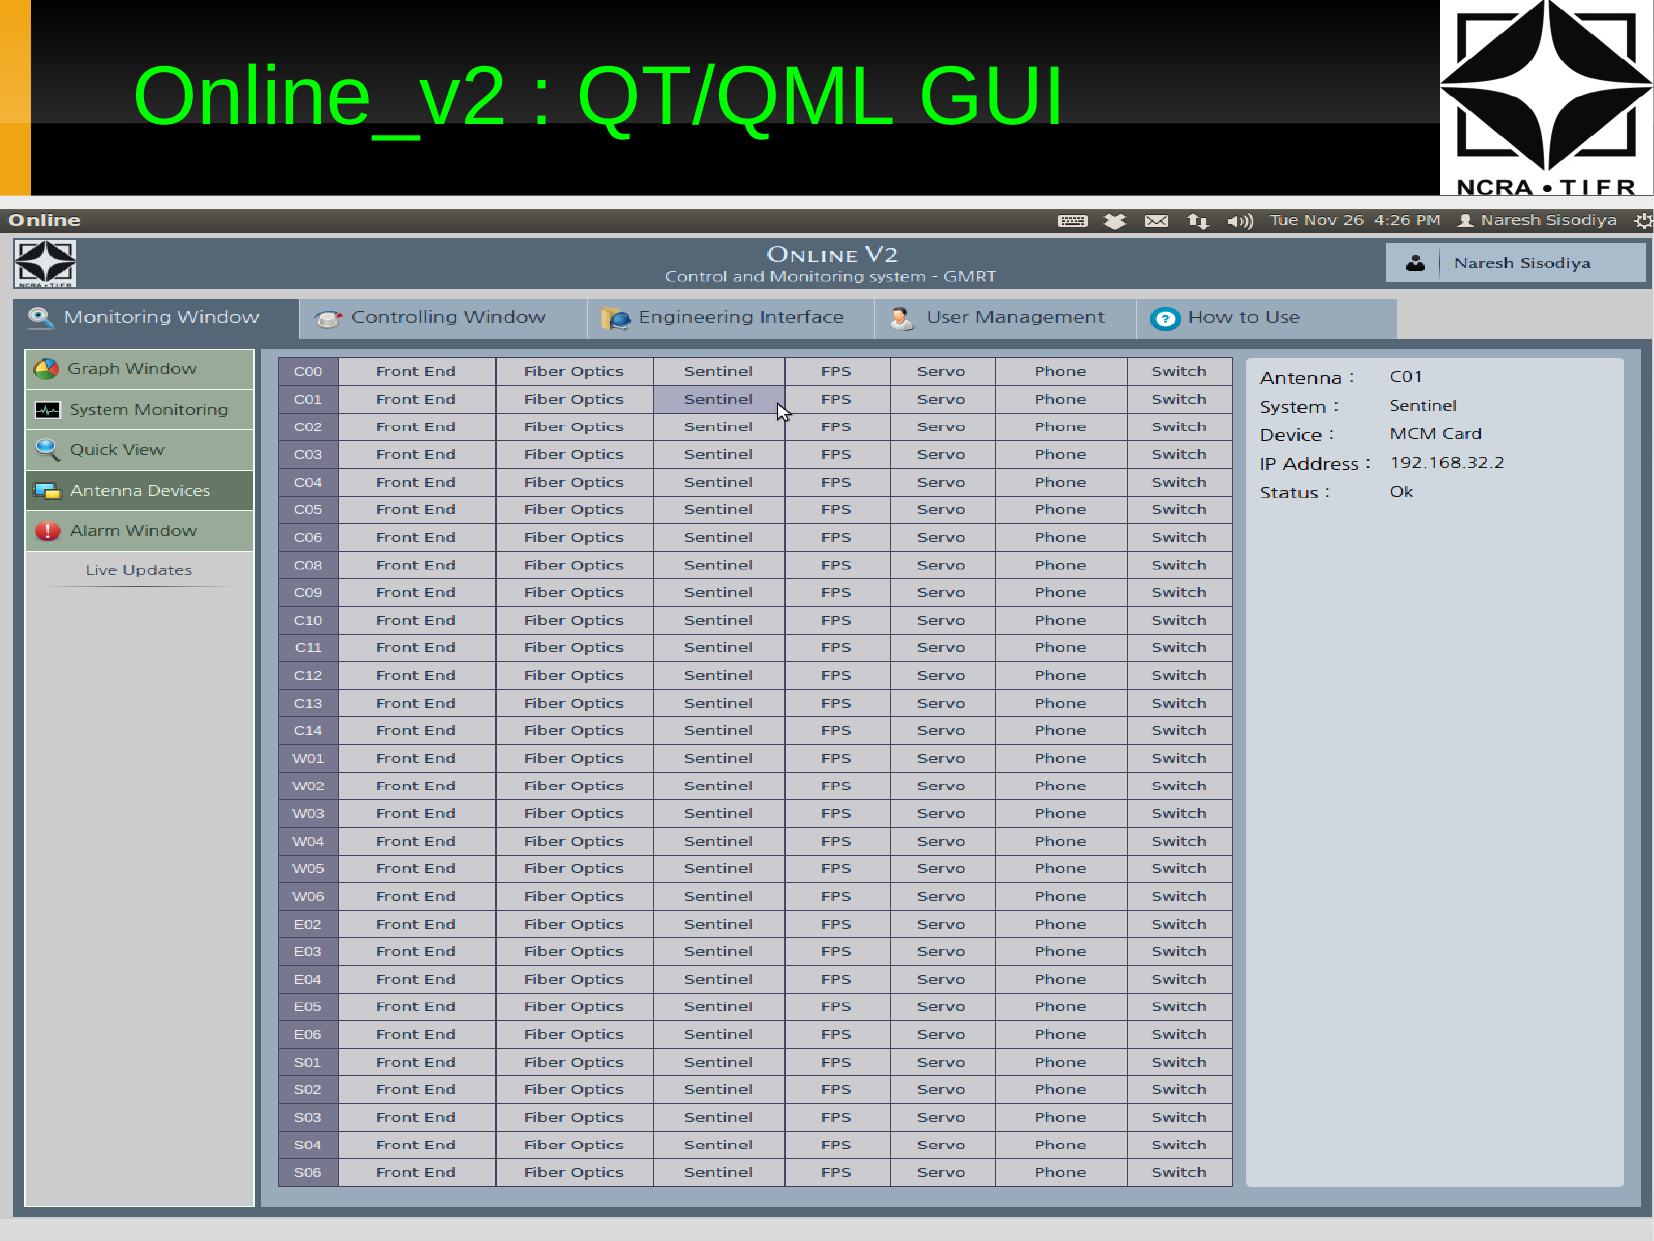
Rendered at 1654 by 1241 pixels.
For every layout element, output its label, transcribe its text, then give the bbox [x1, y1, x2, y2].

text_box Online_v2 : QT/QML GUI [45, 42, 1156, 151]
picture [0, 0, 1654, 1241]
